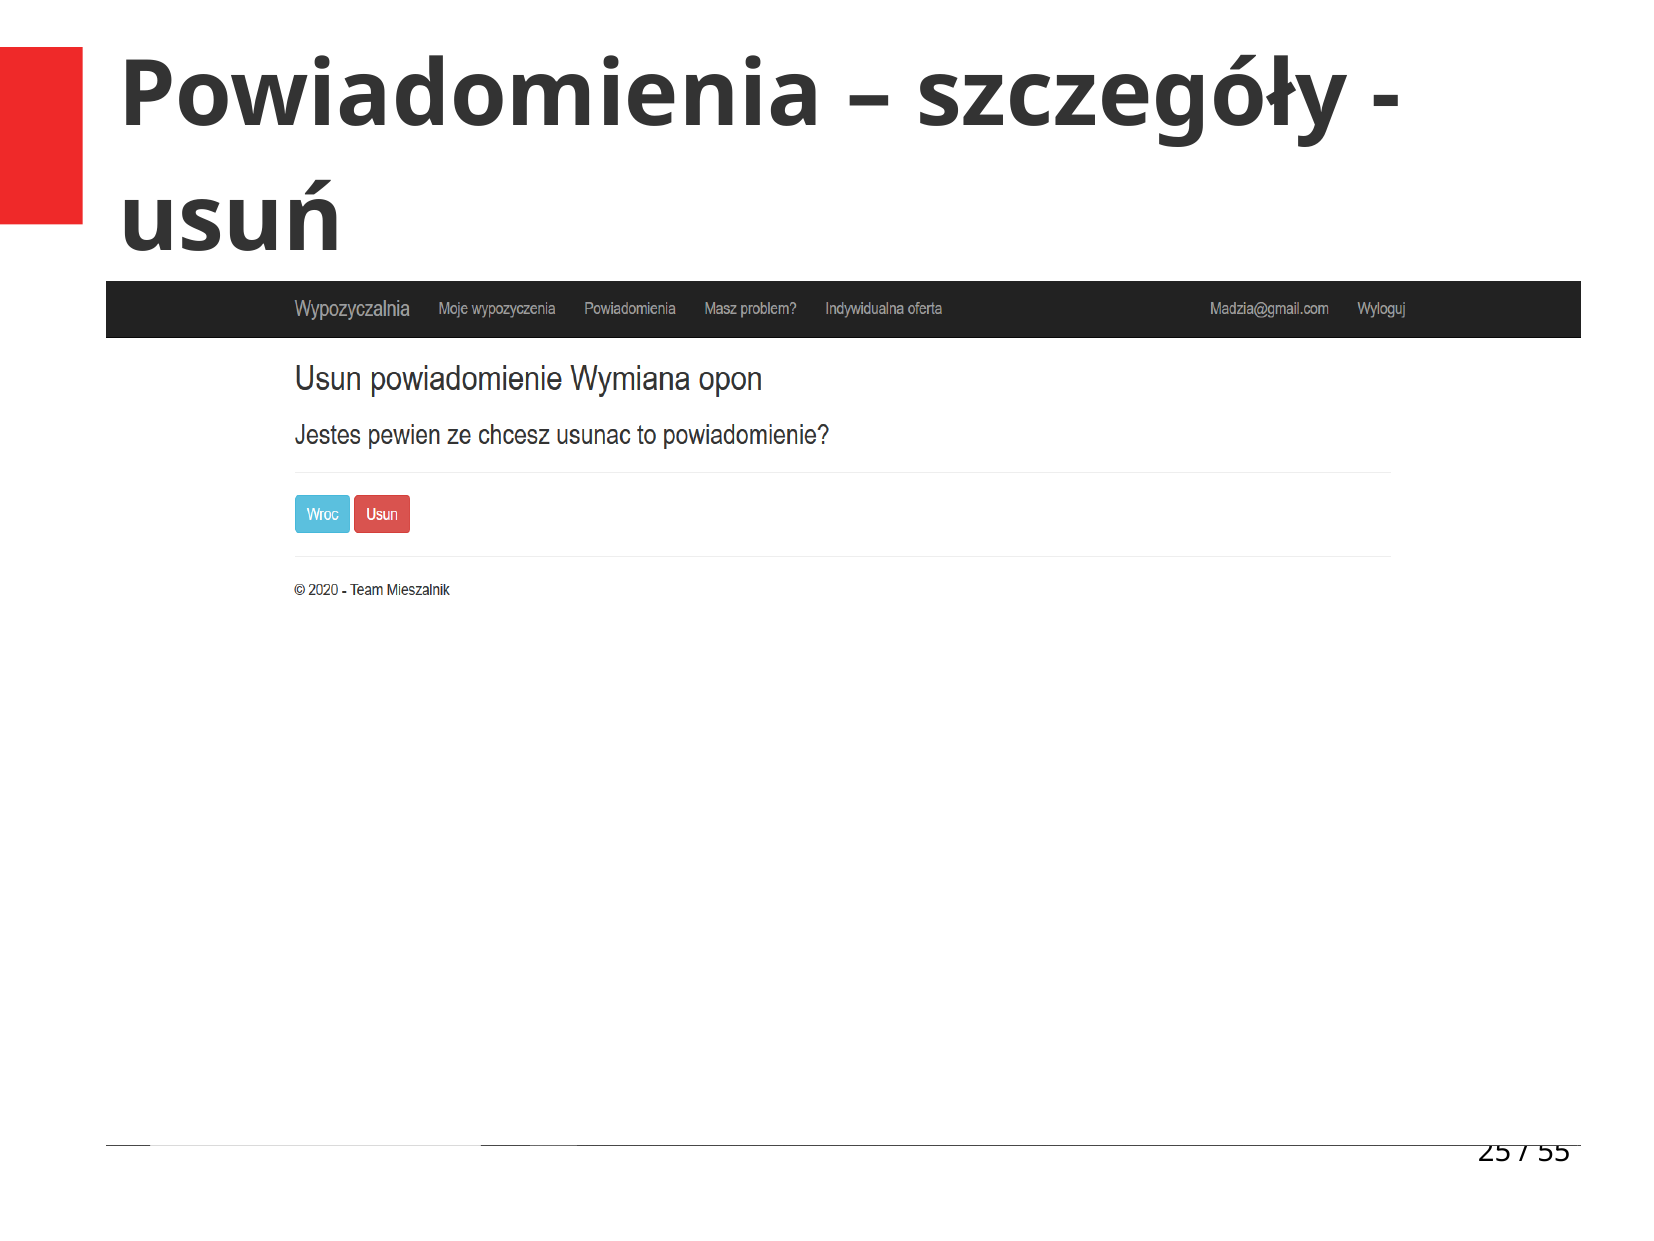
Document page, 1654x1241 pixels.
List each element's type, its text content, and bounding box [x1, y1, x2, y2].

picture [106, 281, 1581, 1146]
title Powiadomienia – szczegóły - usuń [118, 28, 1571, 278]
